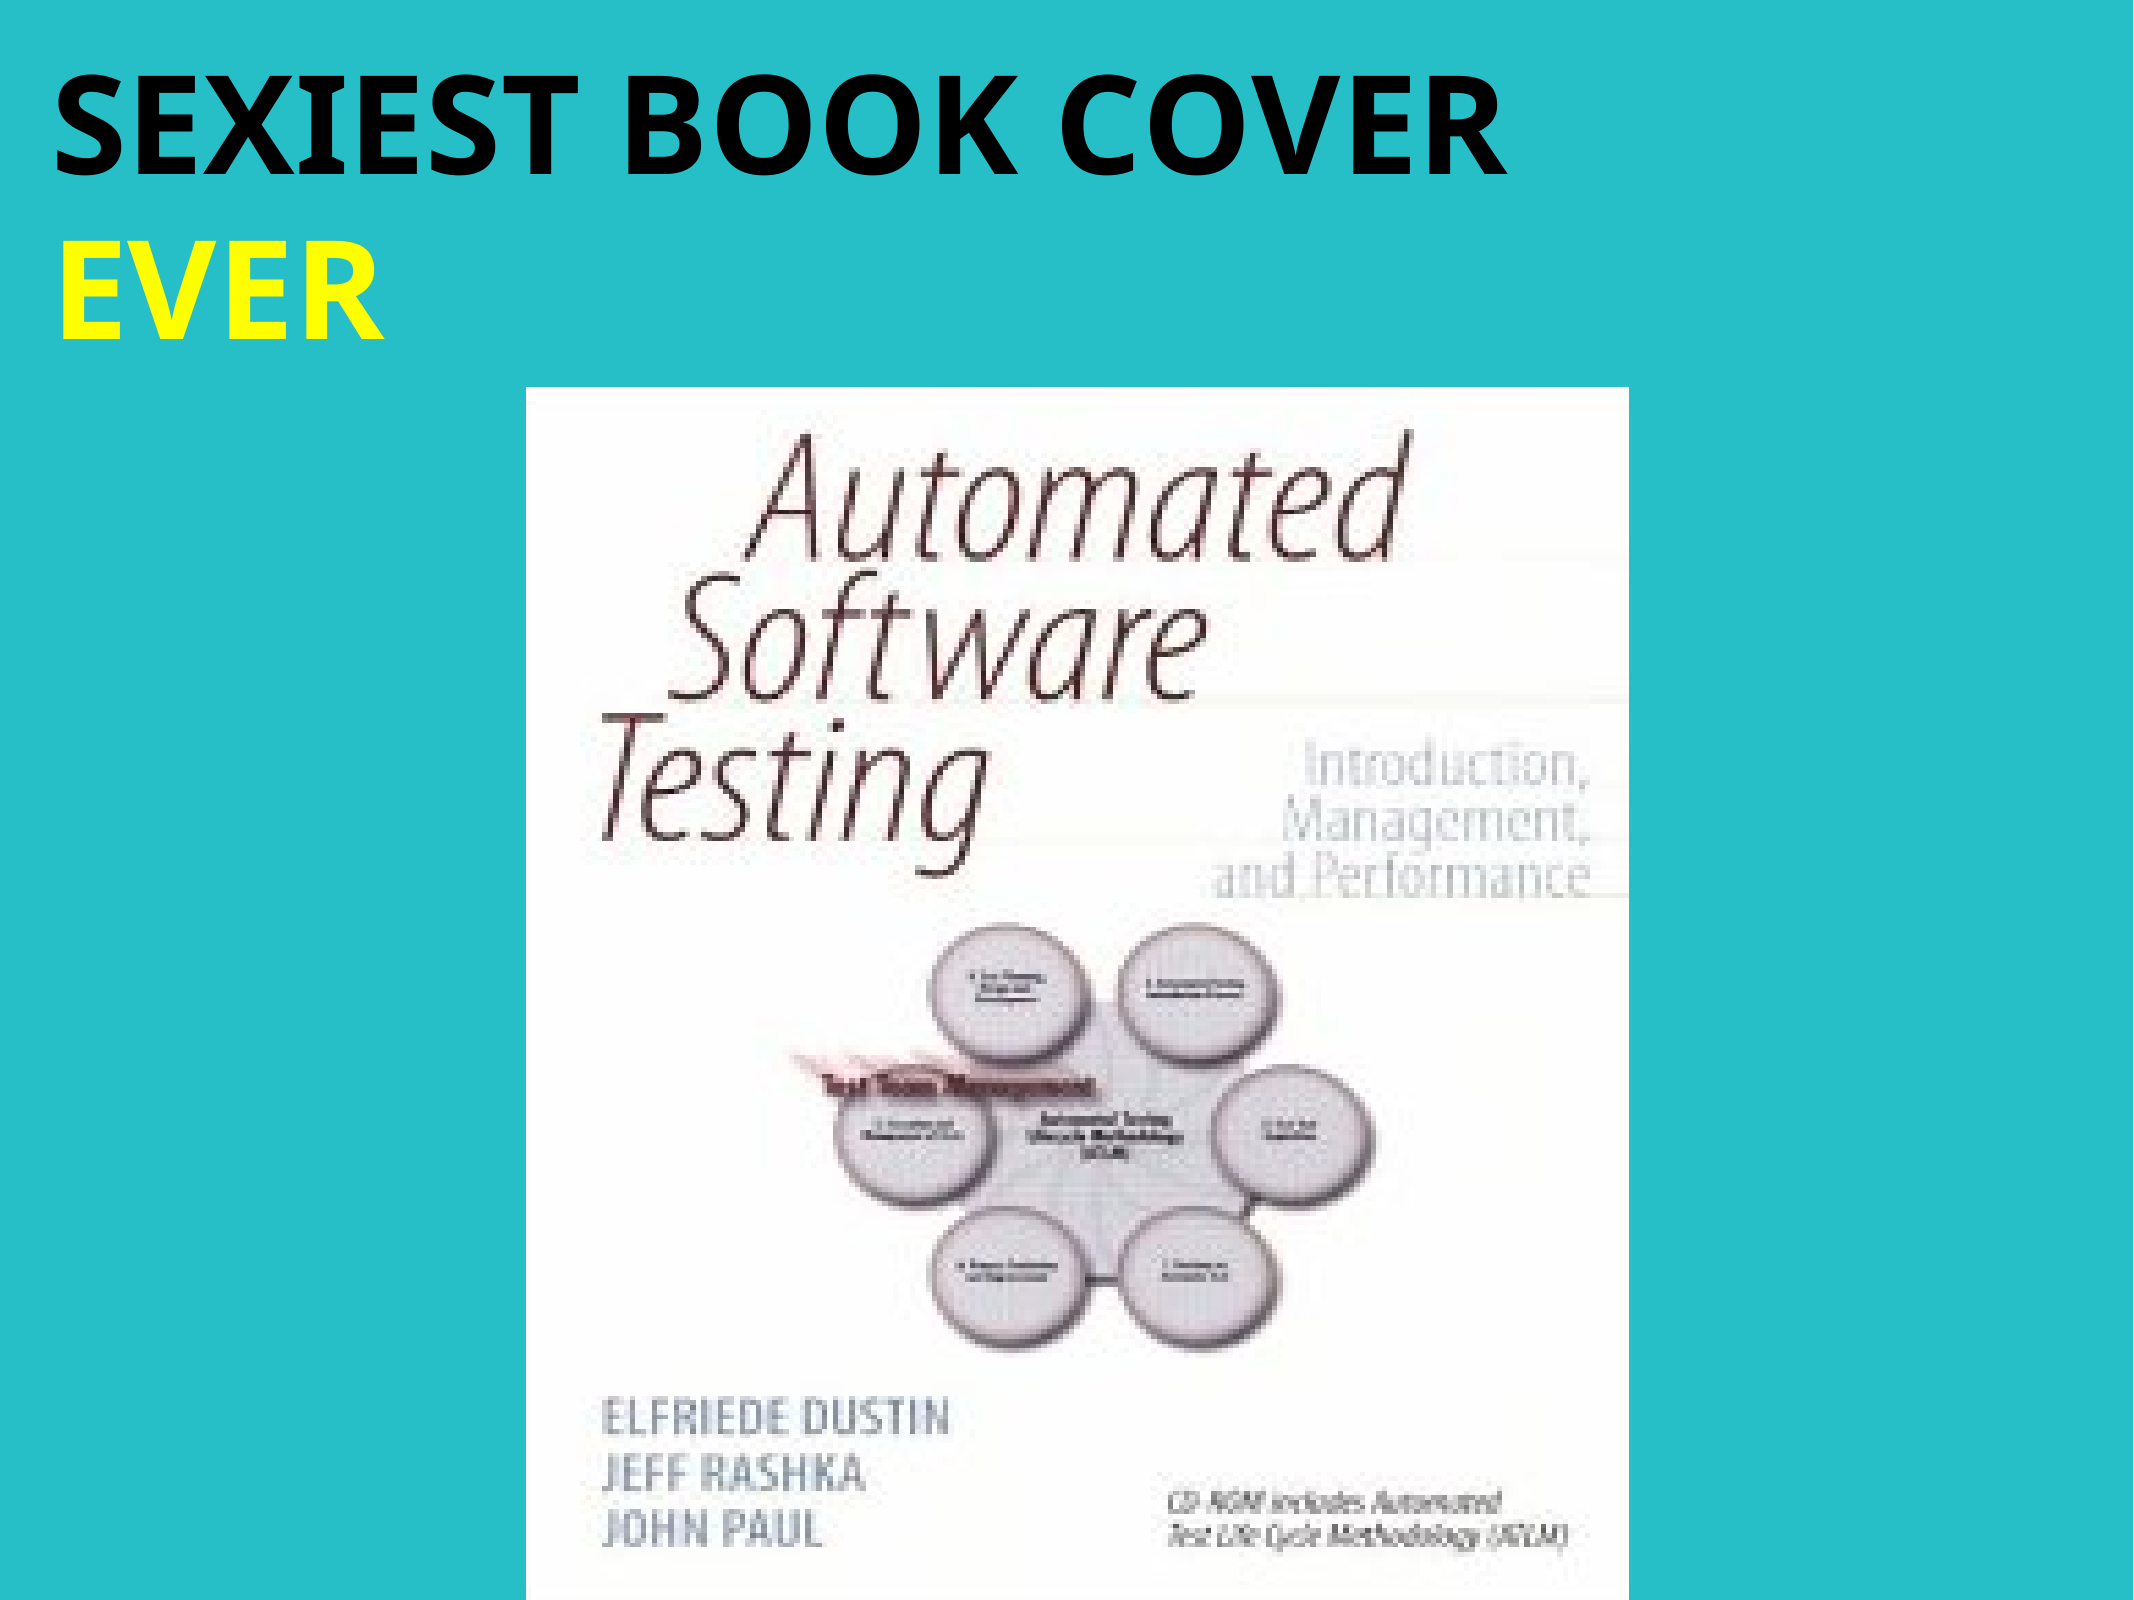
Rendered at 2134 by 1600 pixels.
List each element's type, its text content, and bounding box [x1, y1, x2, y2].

text_box SEXIEST BOOK COVER EVER [41, 37, 2134, 483]
picture [526, 387, 1629, 1600]
